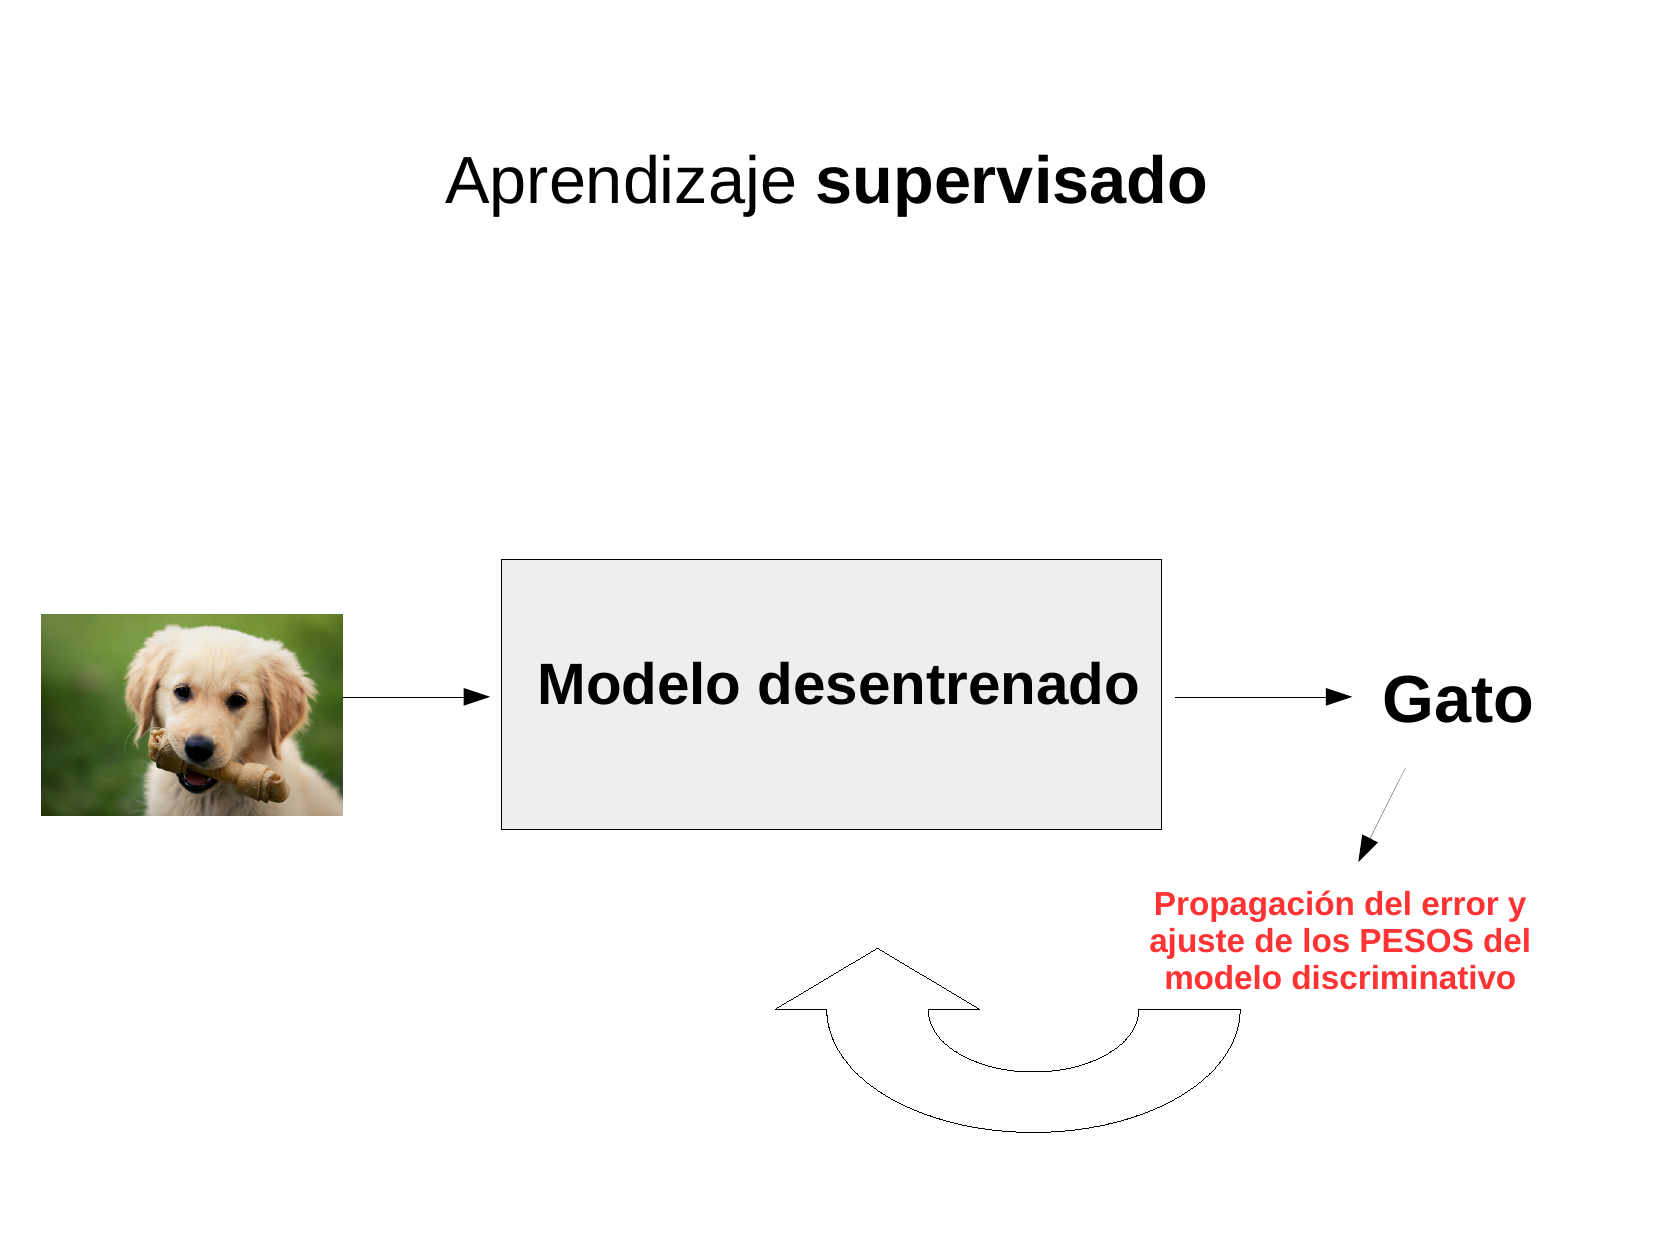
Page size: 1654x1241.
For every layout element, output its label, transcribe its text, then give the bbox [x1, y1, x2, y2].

title Propagación del error y ajuste de los PESOS del modelo discriminativo [1145, 866, 1536, 1016]
text_box Modelo desentrenado [486, 644, 1027, 755]
text_box [501, 559, 1162, 644]
text_box [775, 948, 1240, 1133]
title Aprendizaje supervisado [395, 88, 1258, 272]
title Gato [1027, 608, 1654, 792]
picture [41, 614, 343, 816]
text_box [501, 755, 1162, 830]
